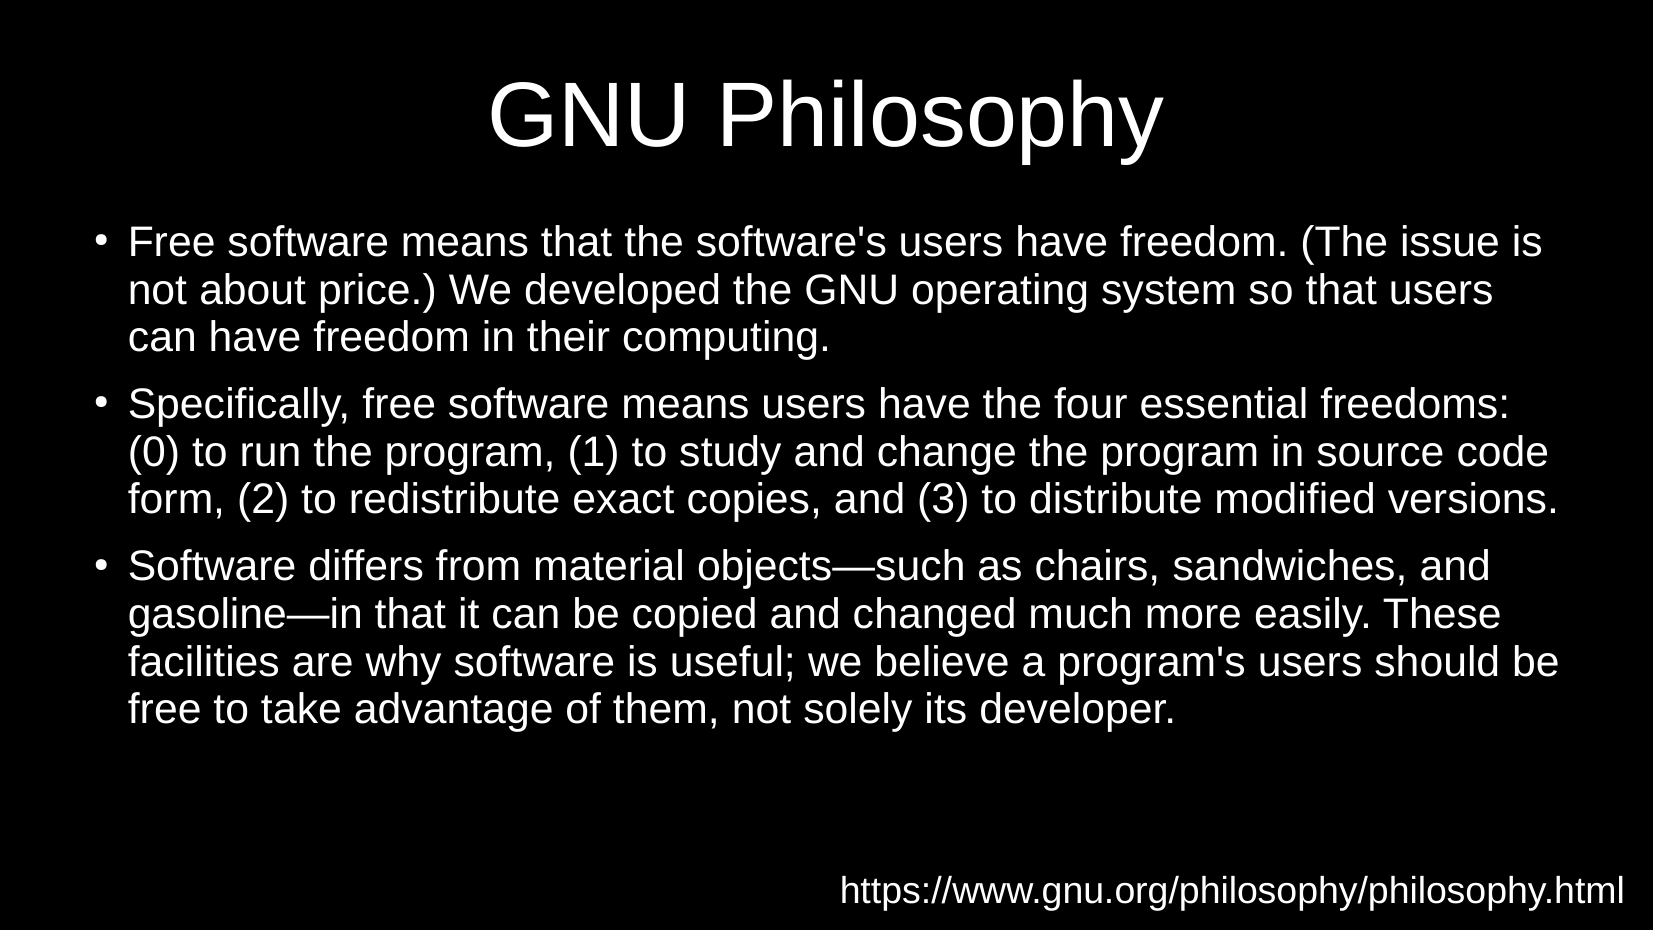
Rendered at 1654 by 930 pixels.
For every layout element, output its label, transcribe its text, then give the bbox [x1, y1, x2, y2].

text_box https://www.gnu.org/philosophy/philosophy.html [825, 862, 1641, 920]
list Free software means that the software's users have freedom. (The issue is not about price.) We developed the GNU operating system so that users can have freedom in their computing. Specifically, free software means users have the four essential freedoms: (0) to run the program, (1) to study and change the program in source code form, (2) to redistribute exact copies, and (3) to distribute modified versions. Software differs from material objects—such as chairs, sandwiches, and gasoline—in that it can be copied and changed much more easily. These facilities are why software is useful; we believe a program's users should be free to take advantage of them, not solely its developer. [82, 217, 1571, 757]
title GNU Philosophy [82, 37, 1571, 193]
